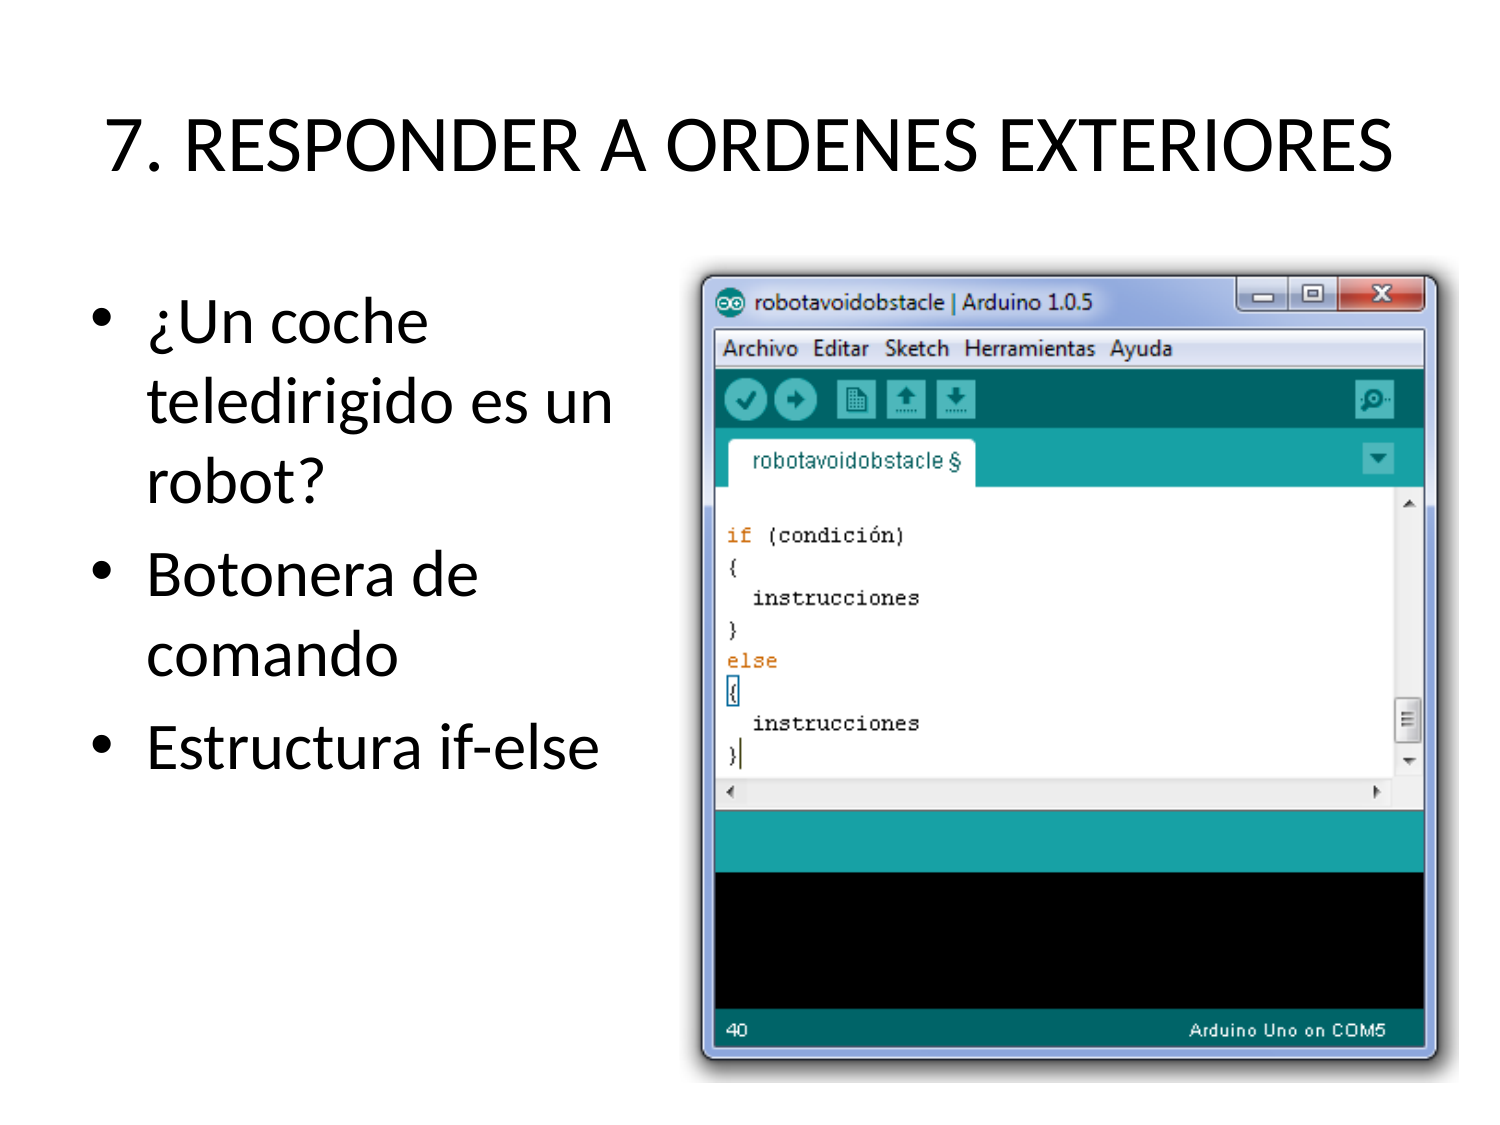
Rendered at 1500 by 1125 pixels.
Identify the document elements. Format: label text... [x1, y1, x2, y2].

list ¿Un coche teledirigido es un robot? Botonera de comando Estructura if-else [75, 268, 679, 1012]
picture [679, 255, 1459, 1083]
title 7. RESPONDER A ORDENES EXTERIORES [75, 45, 1425, 233]
